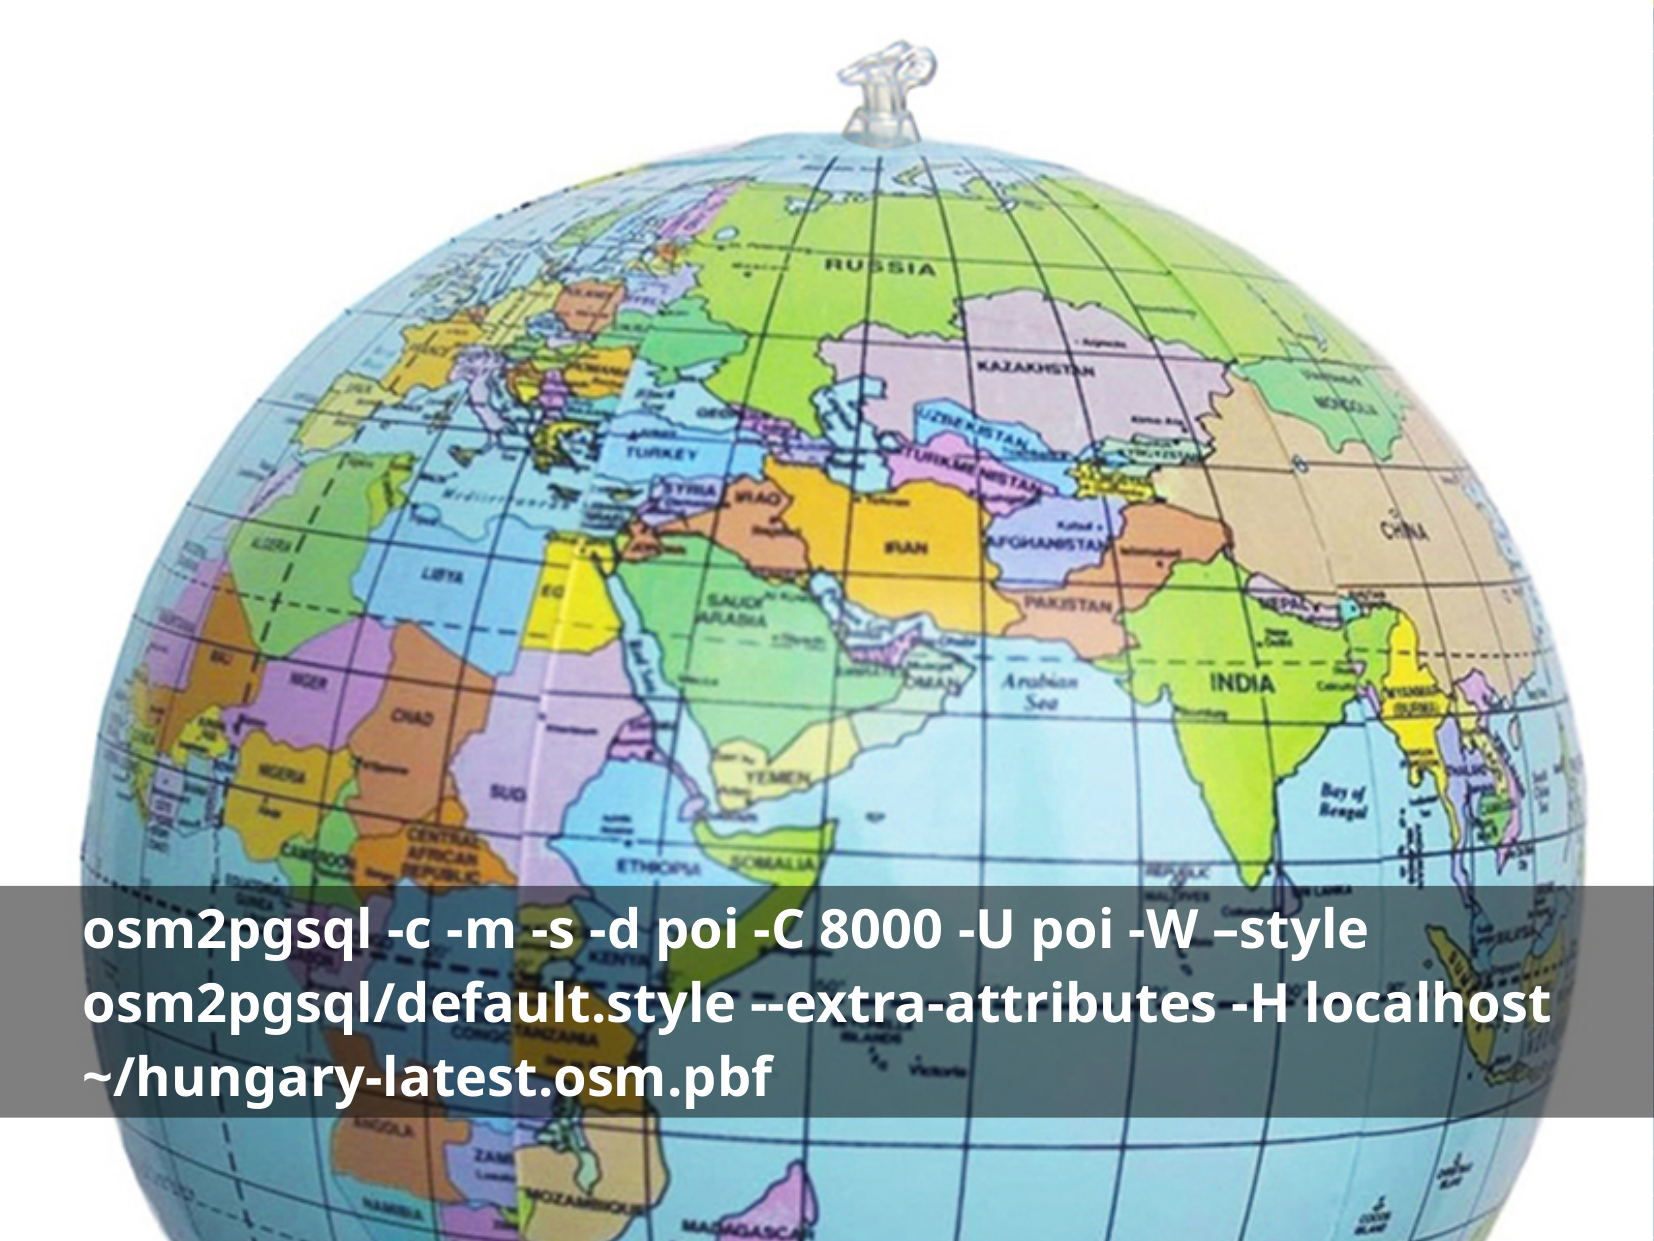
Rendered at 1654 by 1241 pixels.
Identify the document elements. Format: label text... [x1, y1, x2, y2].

picture [0, 1118, 1654, 1241]
title osm2pgsql -c -m -s -d poi -C 8000 -U poi -W –style osm2pgsql/default.style --extra-attributes -H localhost ~/hungary-latest.osm.pbf [0, 885, 1654, 1118]
picture [0, 0, 1654, 885]
